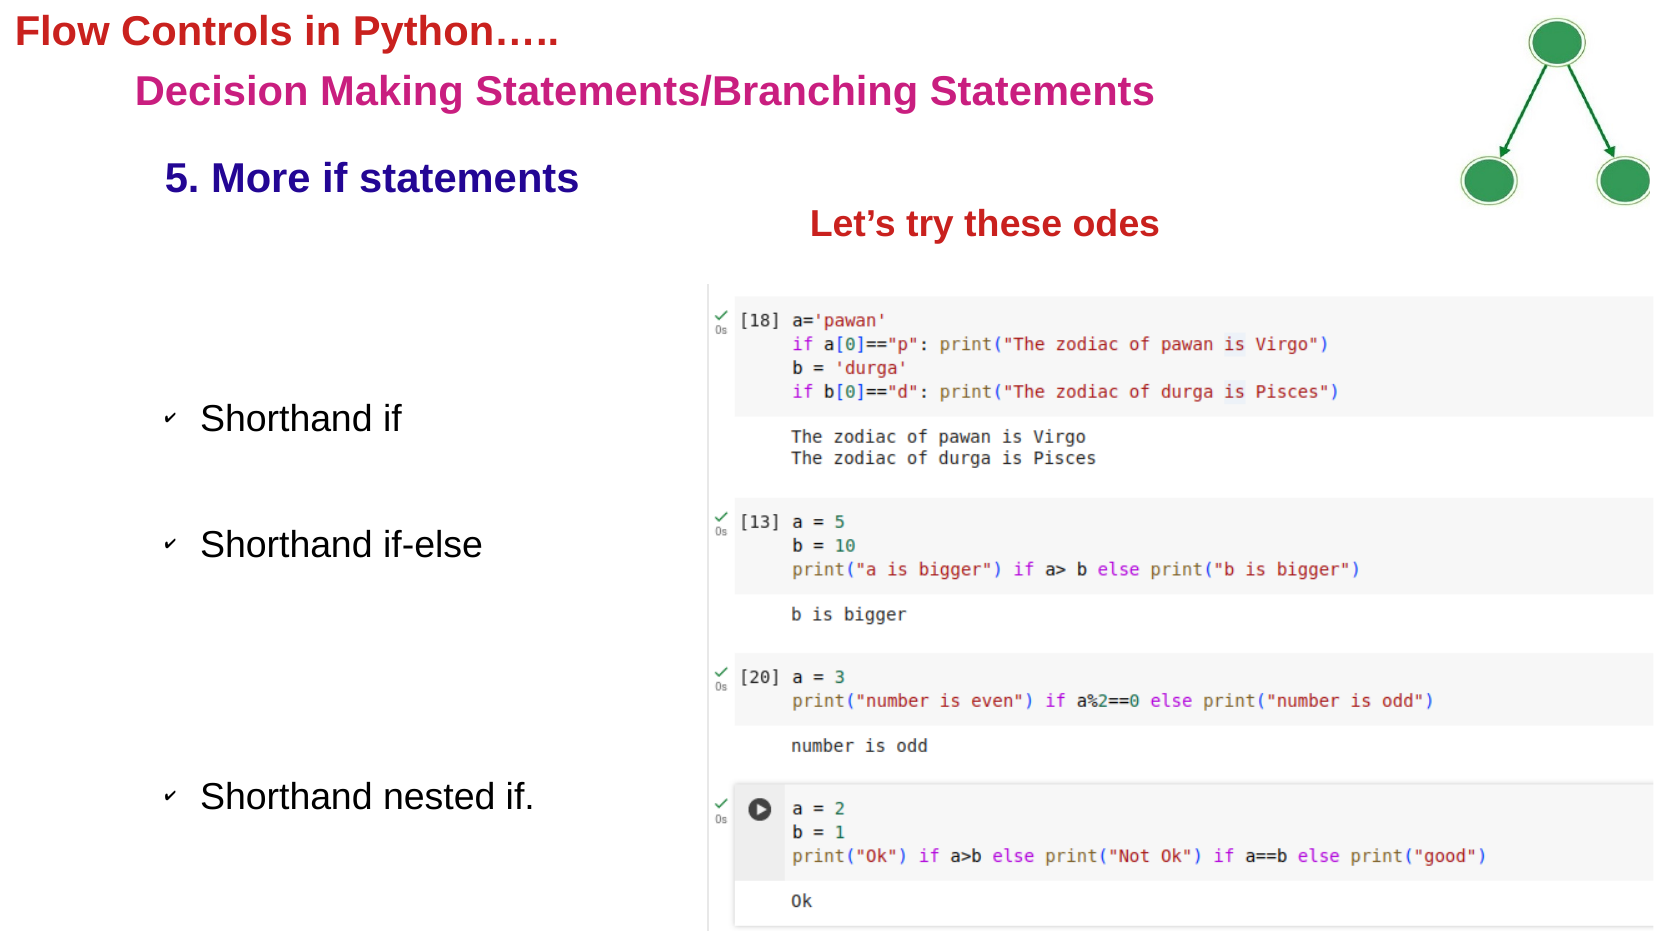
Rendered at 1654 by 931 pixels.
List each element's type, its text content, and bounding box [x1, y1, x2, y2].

text_box Flow Controls in Python….. [0, 0, 871, 62]
text_box Shorthand if Shorthand if-else Shorthand nested if. [150, 390, 705, 825]
text_box Decision Making Statements/Branching Statements [120, 60, 1201, 136]
picture [1454, 15, 1651, 211]
text_box Let’s try these odes [795, 195, 1366, 294]
picture [705, 284, 1654, 931]
text_box 5. More if statements [150, 147, 766, 211]
